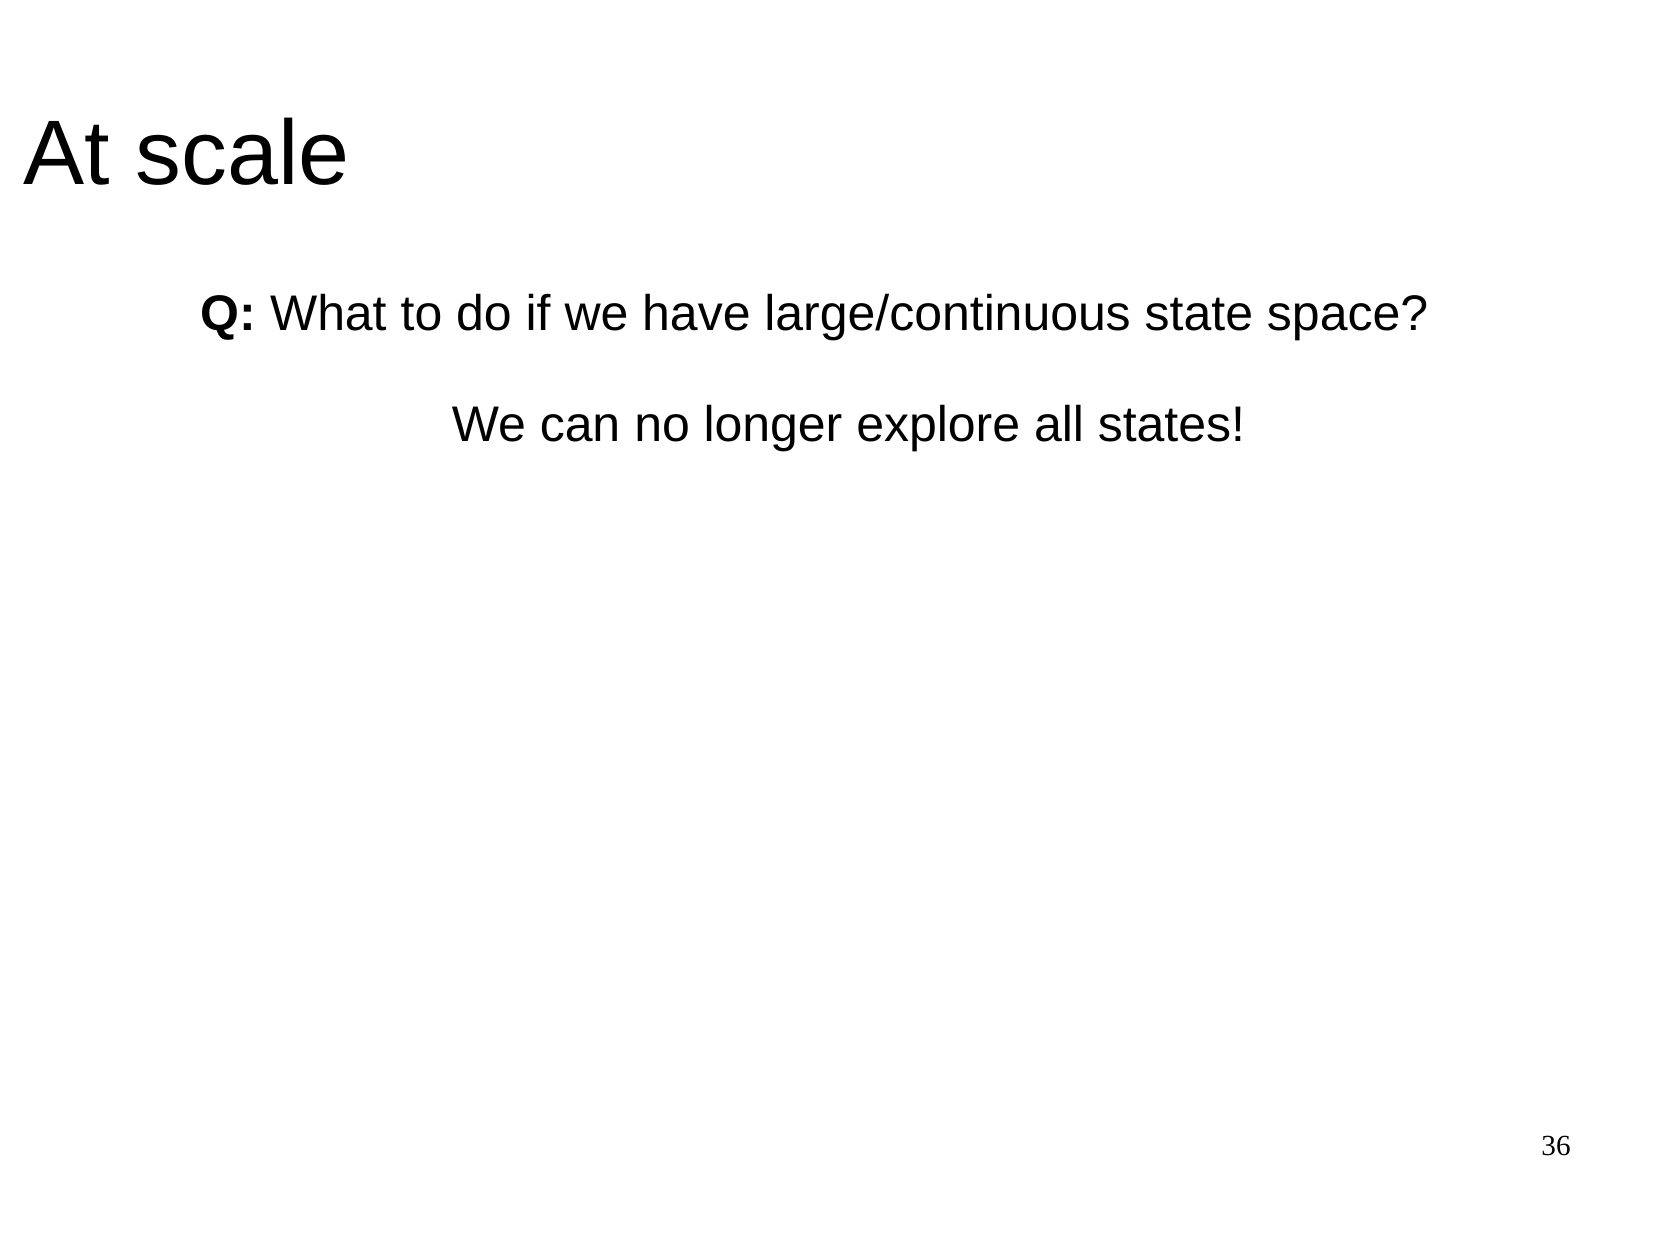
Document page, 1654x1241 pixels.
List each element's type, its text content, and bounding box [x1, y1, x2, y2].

text_box Q: What to do if we have large/continuous state space? We can no longer explore all states! [150, 277, 1512, 571]
title At scale [23, 49, 1512, 257]
